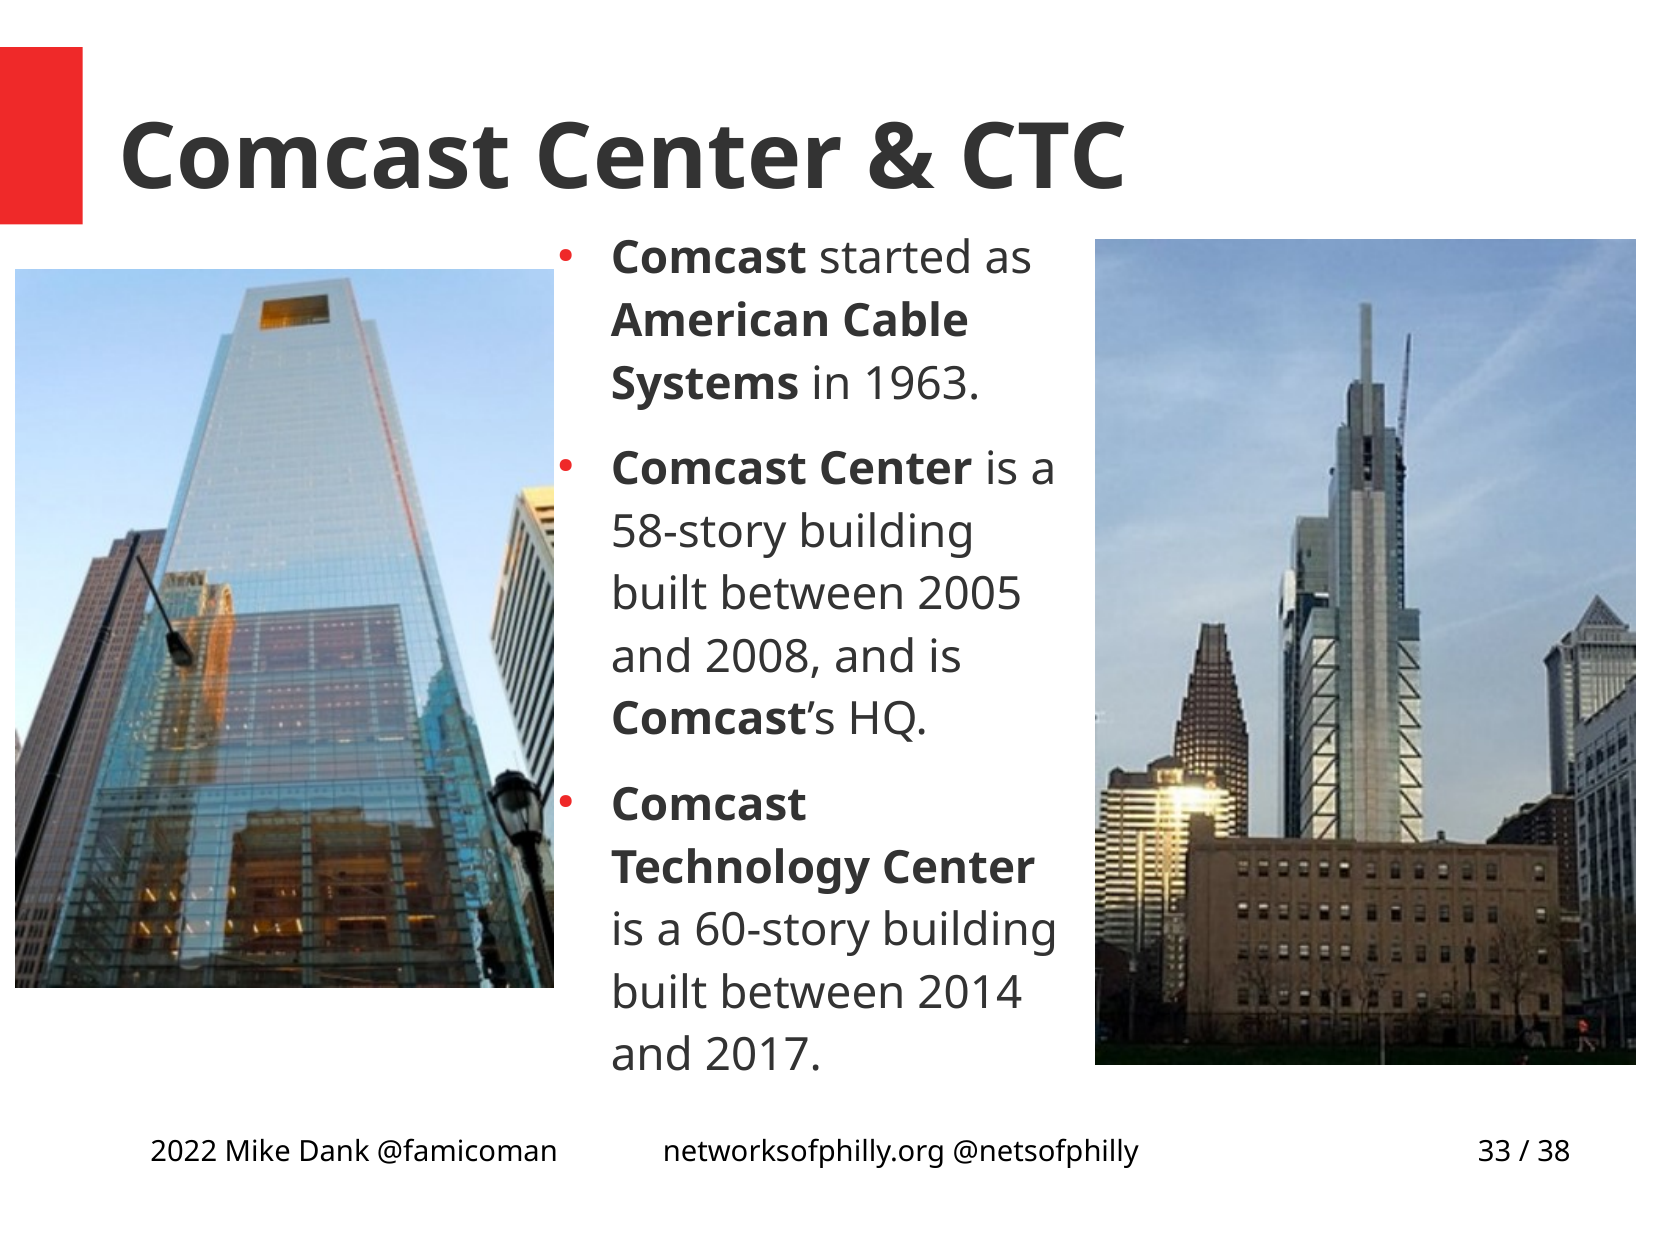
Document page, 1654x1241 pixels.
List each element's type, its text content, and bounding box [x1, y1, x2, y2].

picture [15, 269, 554, 988]
title Comcast Center & CTC [118, 49, 1571, 257]
list Comcast started as American Cable Systems in 1963. Comcast Center is a 58-story building built between 2005 and 2008, and is Comcast’s HQ. Comcast Technology Center is a 60-story building built between 2014 and 2017. [540, 225, 1066, 976]
picture [1095, 239, 1636, 1066]
